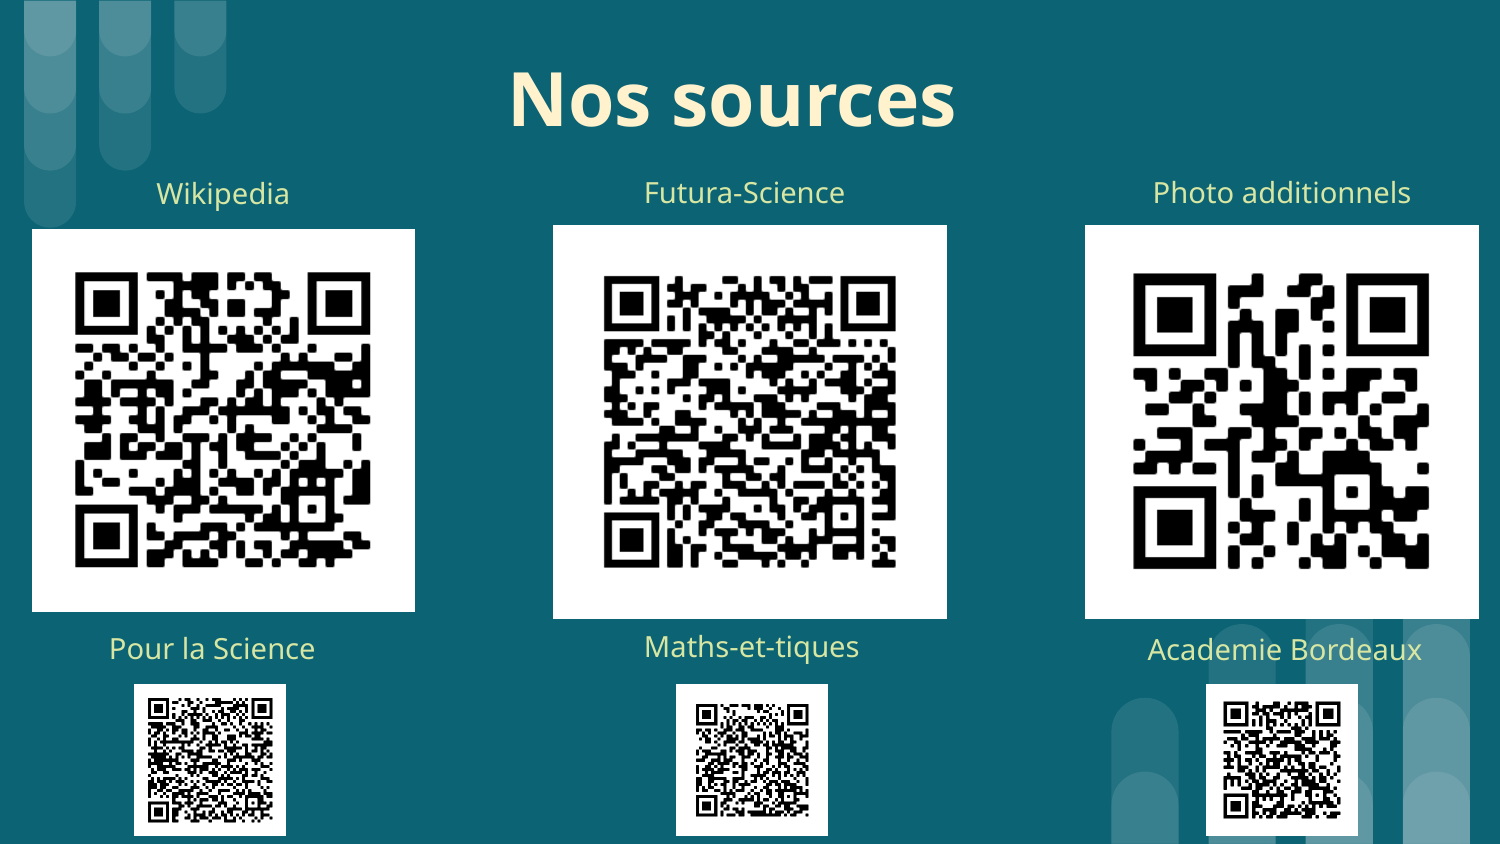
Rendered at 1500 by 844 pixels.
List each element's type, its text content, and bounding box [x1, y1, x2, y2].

picture [32, 229, 415, 612]
text_box Wikipedia [27, 160, 420, 226]
text_box Maths-et-tiques [525, 612, 979, 678]
picture [676, 684, 828, 836]
text_box Photo additionnels [1085, 159, 1479, 225]
picture [1085, 225, 1479, 615]
text_box Futura-Science [548, 159, 941, 225]
picture [553, 225, 947, 612]
picture [134, 684, 286, 836]
text_box Pour la Science [6, 615, 418, 681]
picture [1206, 684, 1358, 836]
title Nos sources [1, 0, 1500, 205]
text_box Academie Bordeaux [1061, 615, 1500, 681]
